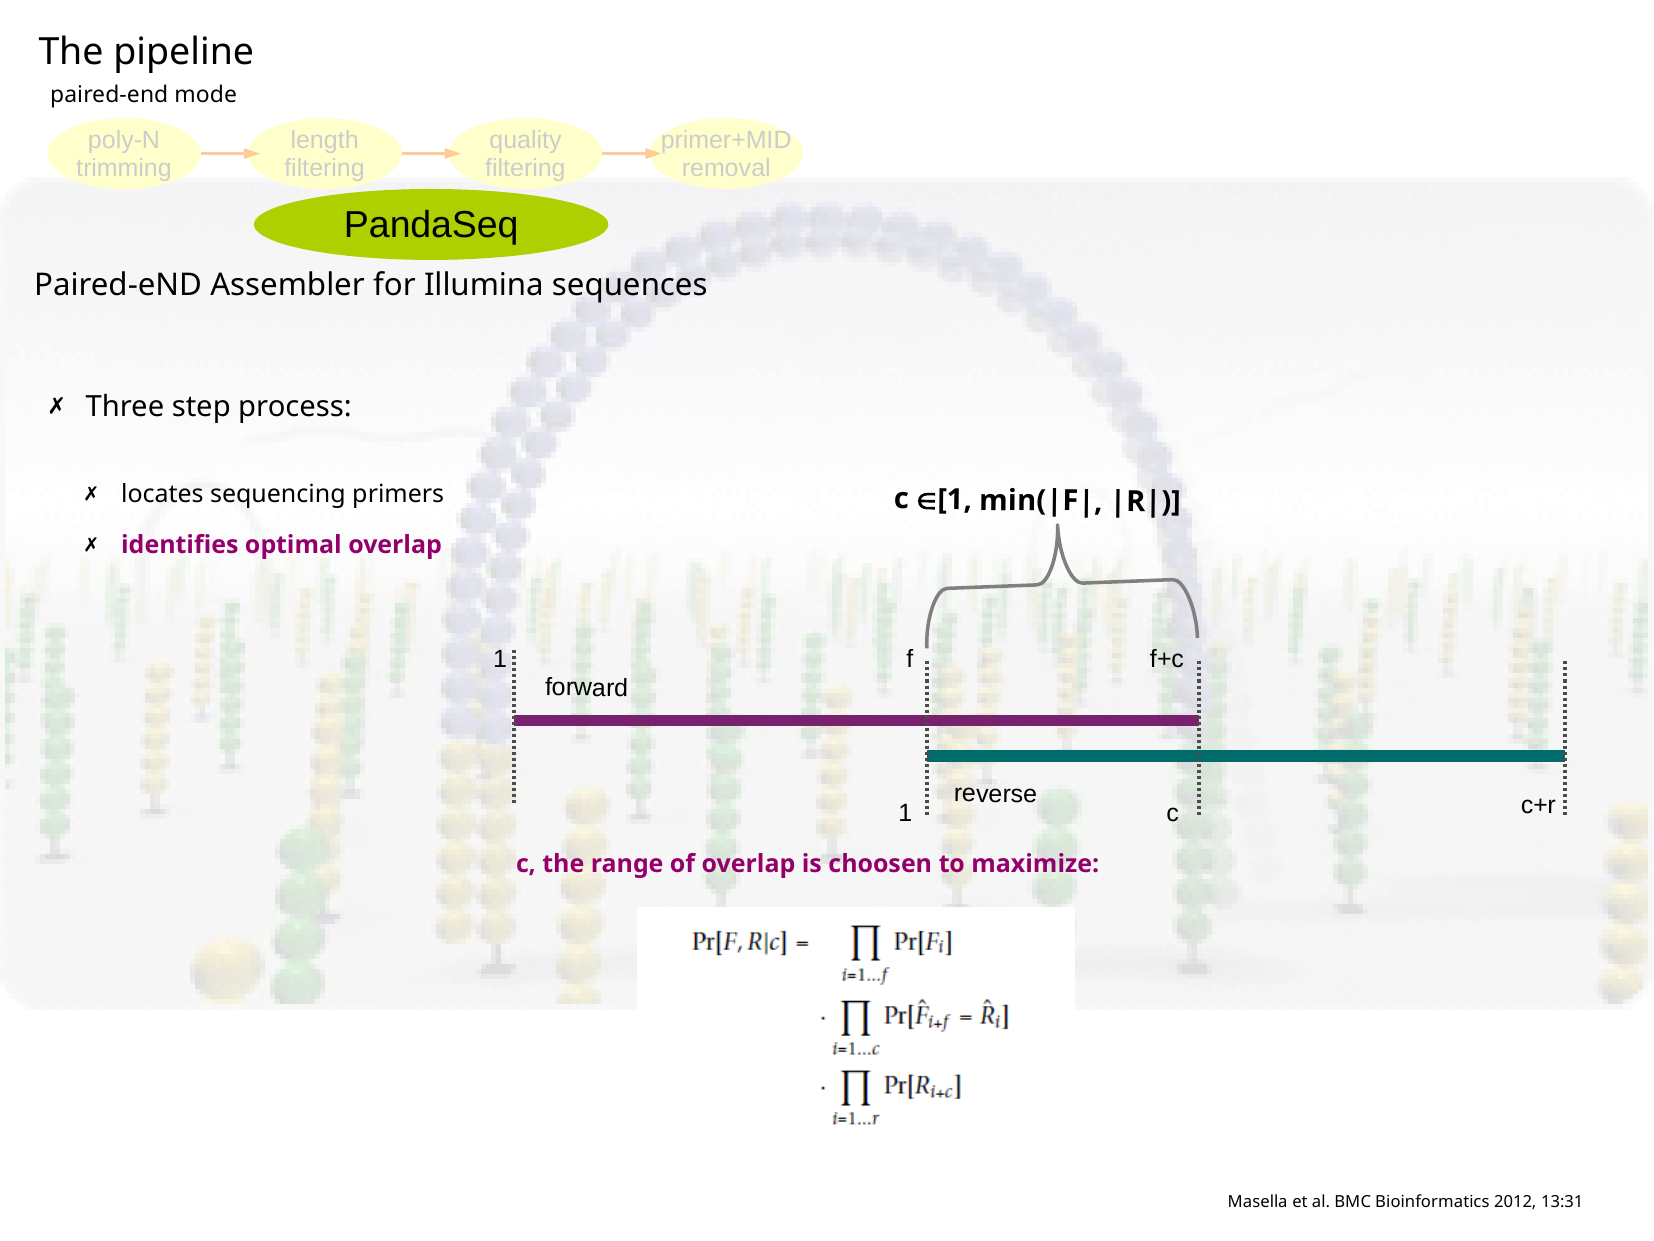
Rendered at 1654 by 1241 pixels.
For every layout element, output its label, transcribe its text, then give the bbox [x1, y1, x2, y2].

text_box Three step process: locates sequencing primers identifies optimal overlap [35, 378, 521, 663]
text_box Paired-eND Assembler for Illumina sequences [19, 254, 851, 320]
picture [637, 907, 1075, 1146]
text_box paired-end mode [35, 70, 289, 123]
text_box f+c [1135, 637, 1199, 681]
text_box 1 [883, 791, 928, 835]
text_box f [891, 637, 929, 681]
text_box The pipeline [23, 16, 304, 92]
text_box primer+MID removal [650, 118, 804, 190]
text_box length filtering [248, 118, 402, 190]
text_box c, the range of overlap is choosen to maximize: [501, 838, 1259, 895]
text_box c+r [1505, 783, 1572, 827]
text_box c [1151, 791, 1194, 835]
text_box poly-N trimming [47, 123, 201, 190]
text_box 1 [478, 637, 522, 681]
text_box reverse [938, 771, 1053, 816]
text_box quality filtering [449, 118, 603, 190]
text_box Masella et al. BMC Bioinformatics 2012, 13:31 [1212, 1182, 1630, 1217]
text_box PandaSeq [253, 188, 609, 254]
text_box c Î[1, min(|F|, |R|)] [878, 470, 1254, 538]
text_box [0, 0, 1654, 1241]
text_box forward [530, 665, 644, 710]
